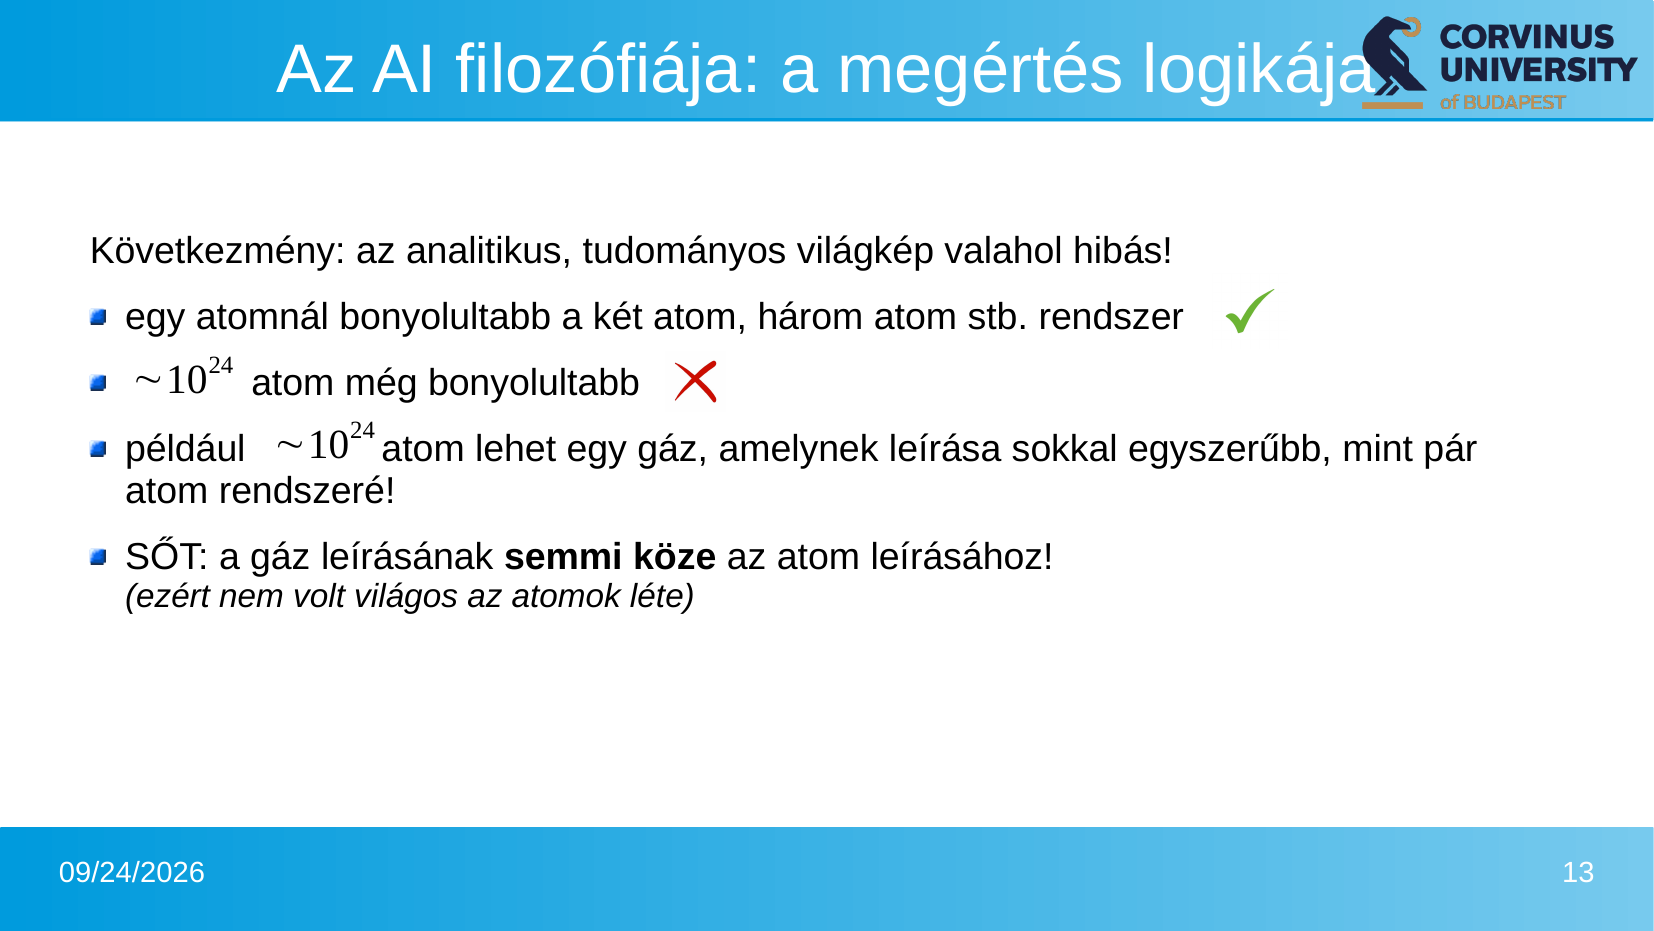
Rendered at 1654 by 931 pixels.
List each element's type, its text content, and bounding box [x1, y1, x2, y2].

chart [120, 351, 241, 404]
picture [1212, 273, 1288, 349]
picture [1362, 16, 1638, 109]
text_box Következmény: az analitikus, tudományos világkép valahol hibás! egy atomnál bonyolultabb a két atom, három atom stb. rendszer atom még bonyolultabb például atom lehet egy gáz, amelynek leírása sokkal egyszerűbb, mint pár atom rendszeré! SŐT: a gáz leírásának semmi köze az atom leírásához! (ezért nem volt világos az atomok léte) [75, 222, 1561, 688]
chart [262, 416, 382, 469]
picture [665, 351, 726, 412]
title Az AI filozófiája: a megértés logikája [59, 29, 1362, 108]
